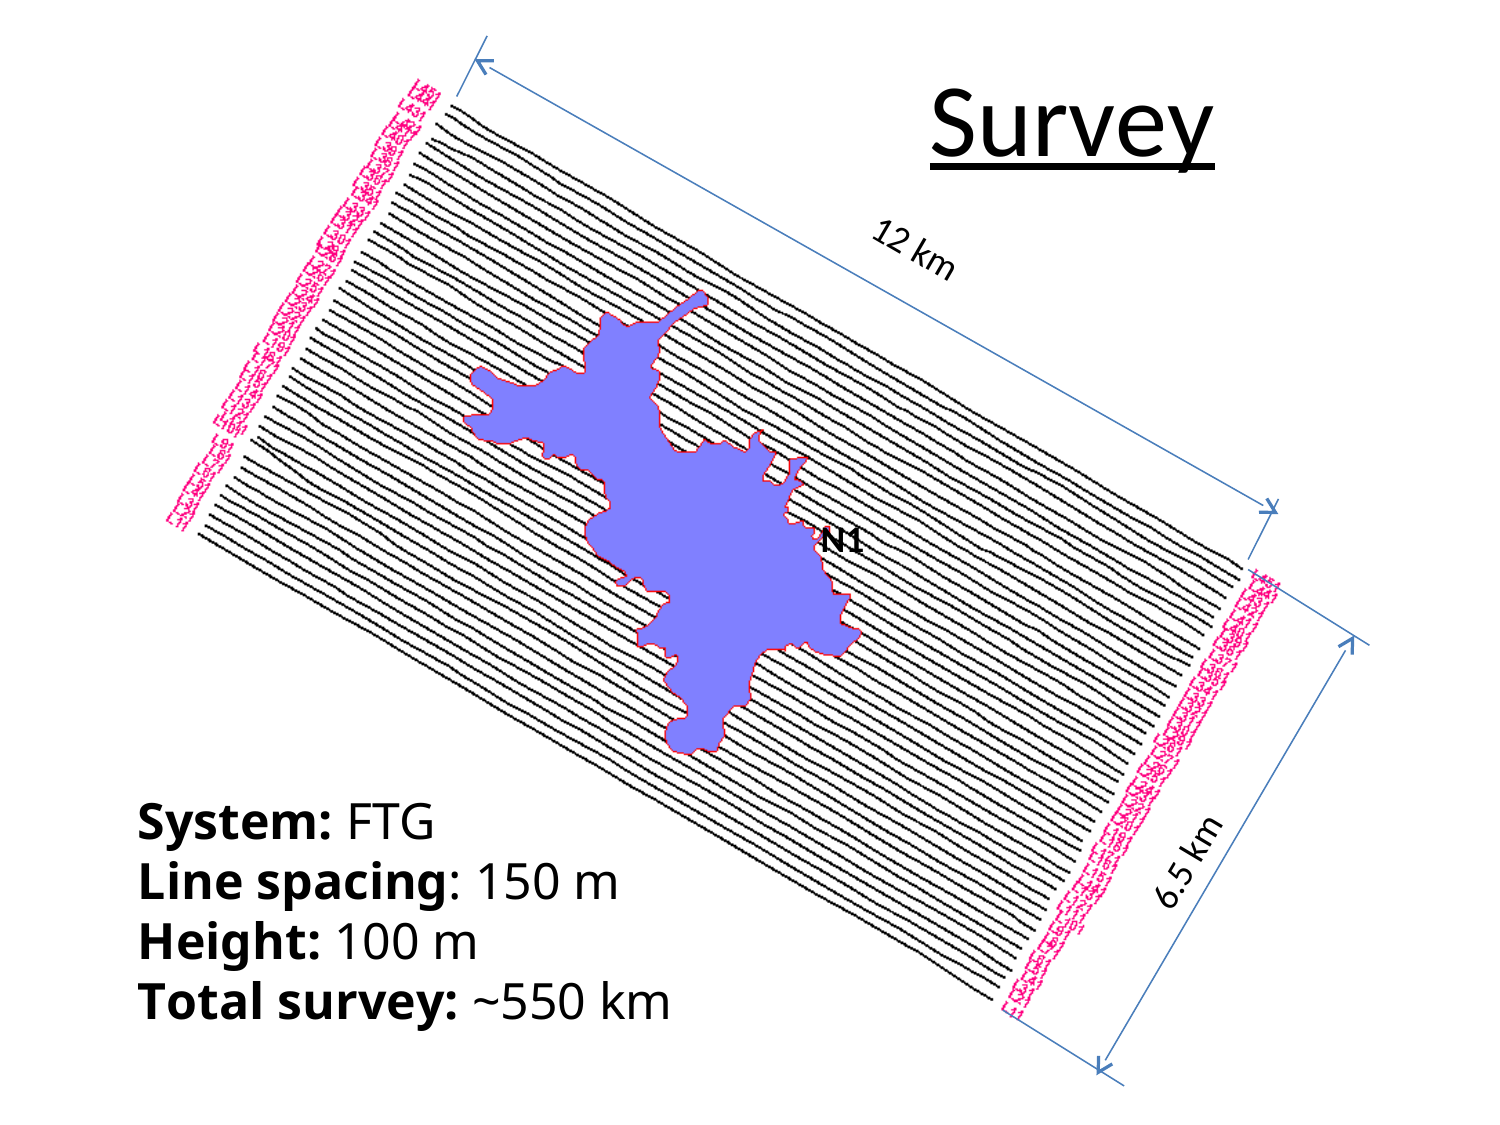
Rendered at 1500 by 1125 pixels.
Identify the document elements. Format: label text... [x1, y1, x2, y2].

text_box Survey [915, 45, 1336, 185]
text_box System: FTG Line spacing: 150 m Height: 100 m Total survey: ~550 km [123, 782, 769, 1078]
text_box 12 km [848, 189, 985, 304]
text_box 6.5 km [1125, 788, 1246, 933]
picture [1125, 756, 1286, 1030]
text_box N1 [805, 507, 880, 568]
picture [140, 58, 1286, 1030]
